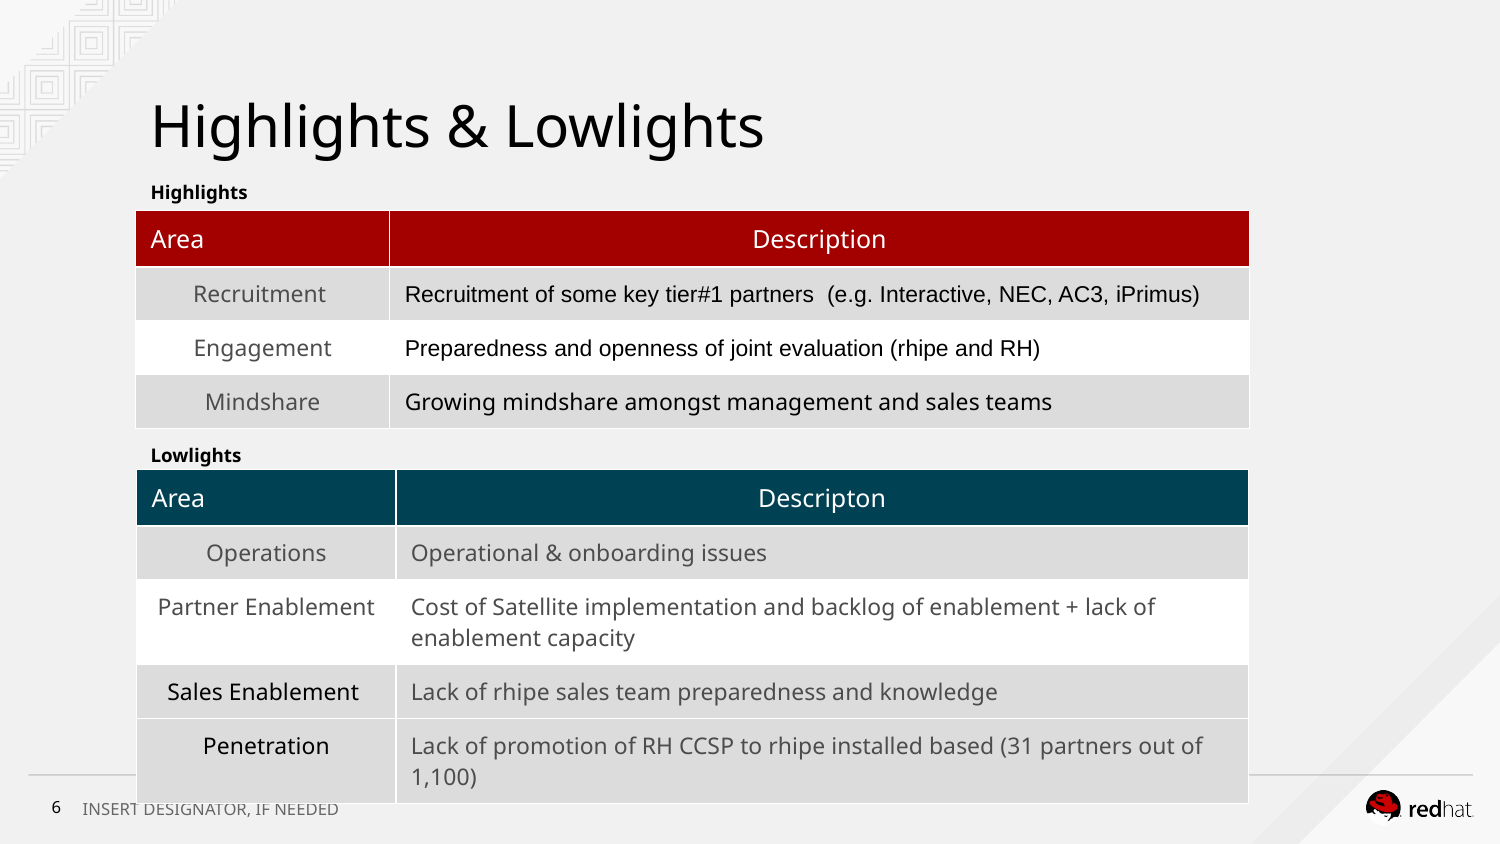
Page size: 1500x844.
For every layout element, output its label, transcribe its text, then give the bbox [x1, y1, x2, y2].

table_cell Engagement [136, 321, 389, 374]
title Highlights & Lowlights [135, 0, 1365, 175]
table_cell Penetration [137, 719, 395, 803]
table_cell Partner Enablement [137, 580, 395, 664]
table_header Area [136, 211, 389, 266]
picture [0, 0, 1500, 844]
table_cell Recruitment [136, 268, 389, 320]
table_cell Operational & onboarding issues [397, 527, 1248, 579]
table_header Area [137, 470, 395, 525]
table_header Descripton [397, 470, 1248, 525]
table_cell Lack of promotion of RH CCSP to rhipe installed based (31 partners out of 1,100) [397, 719, 1248, 803]
table_cell Growing mindshare amongst management and sales teams [390, 375, 1249, 428]
table_cell Preparedness and openness of joint evaluation (rhipe and RH) [390, 321, 1249, 374]
table_cell Lack of rhipe sales team preparedness and knowledge [397, 665, 1248, 718]
text_box Highlights [135, 177, 531, 206]
table_header Description [390, 211, 1249, 266]
table_cell Mindshare [136, 375, 389, 428]
table_cell Operations [137, 527, 395, 579]
slide_number <number> [16, 776, 77, 842]
table_cell Recruitment of some key tier#1 partners (e.g. Interactive, NEC, AC3, iPrimus) [390, 268, 1249, 320]
table_cell Cost of Satellite implementation and backlog of enablement + lack of enablement capacity [397, 580, 1248, 664]
table_cell Sales Enablement [137, 665, 395, 718]
text_box Lowlights [135, 440, 531, 470]
